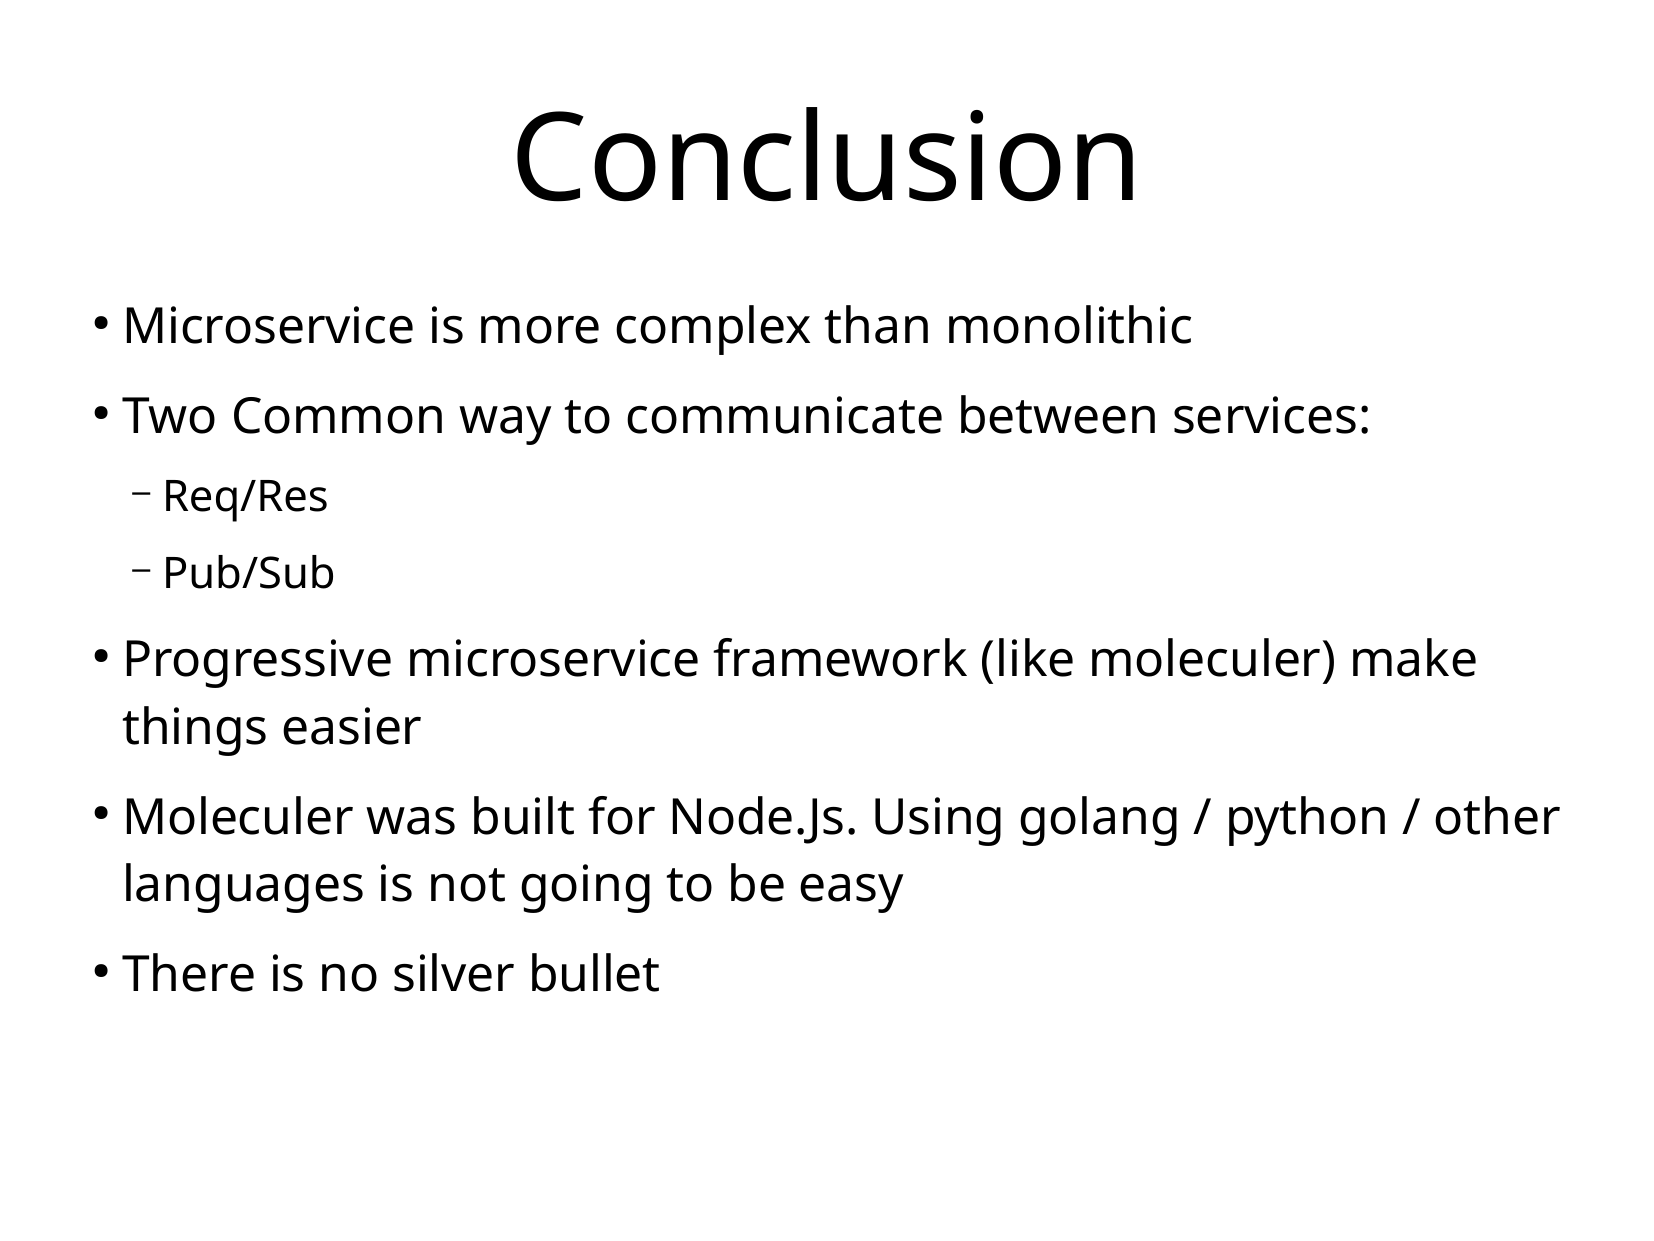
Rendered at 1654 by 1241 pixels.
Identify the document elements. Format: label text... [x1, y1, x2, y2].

list Microservice is more complex than monolithic Two Common way to communicate between services: Req/Res Pub/Sub Progressive microservice framework (like moleculer) make things easier Moleculer was built for Node.Js. Using golang / python / other languages is not going to be easy There is no silver bullet [82, 290, 1571, 1010]
title Conclusion [82, 49, 1571, 257]
